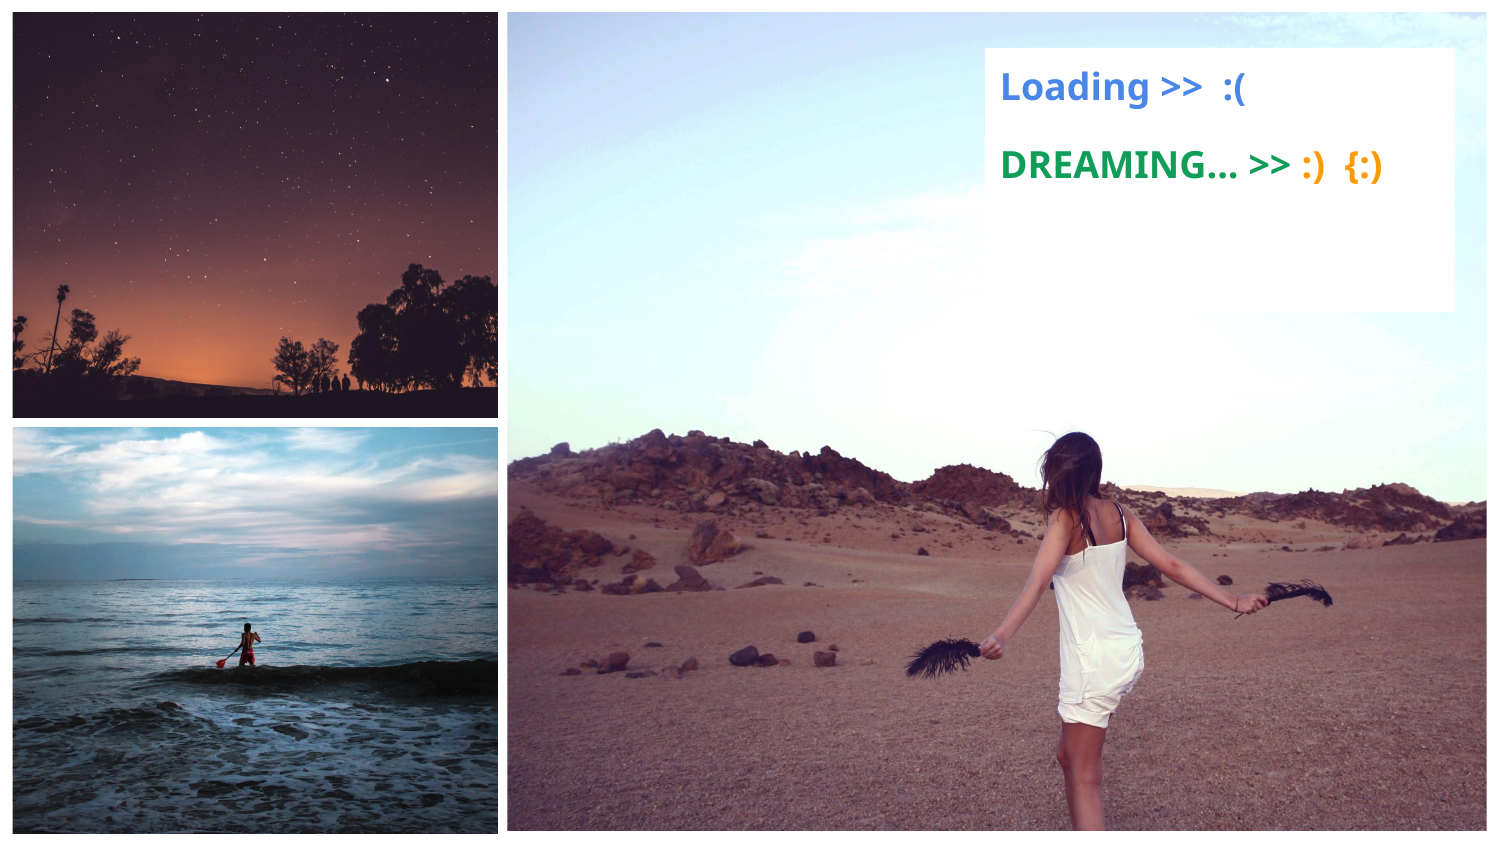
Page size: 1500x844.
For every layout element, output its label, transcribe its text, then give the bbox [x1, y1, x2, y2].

picture [507, 12, 1487, 831]
picture [12, 12, 498, 418]
list Loading >> :( DREAMING... >> :) {:) [984, 47, 1455, 312]
picture [12, 427, 498, 834]
